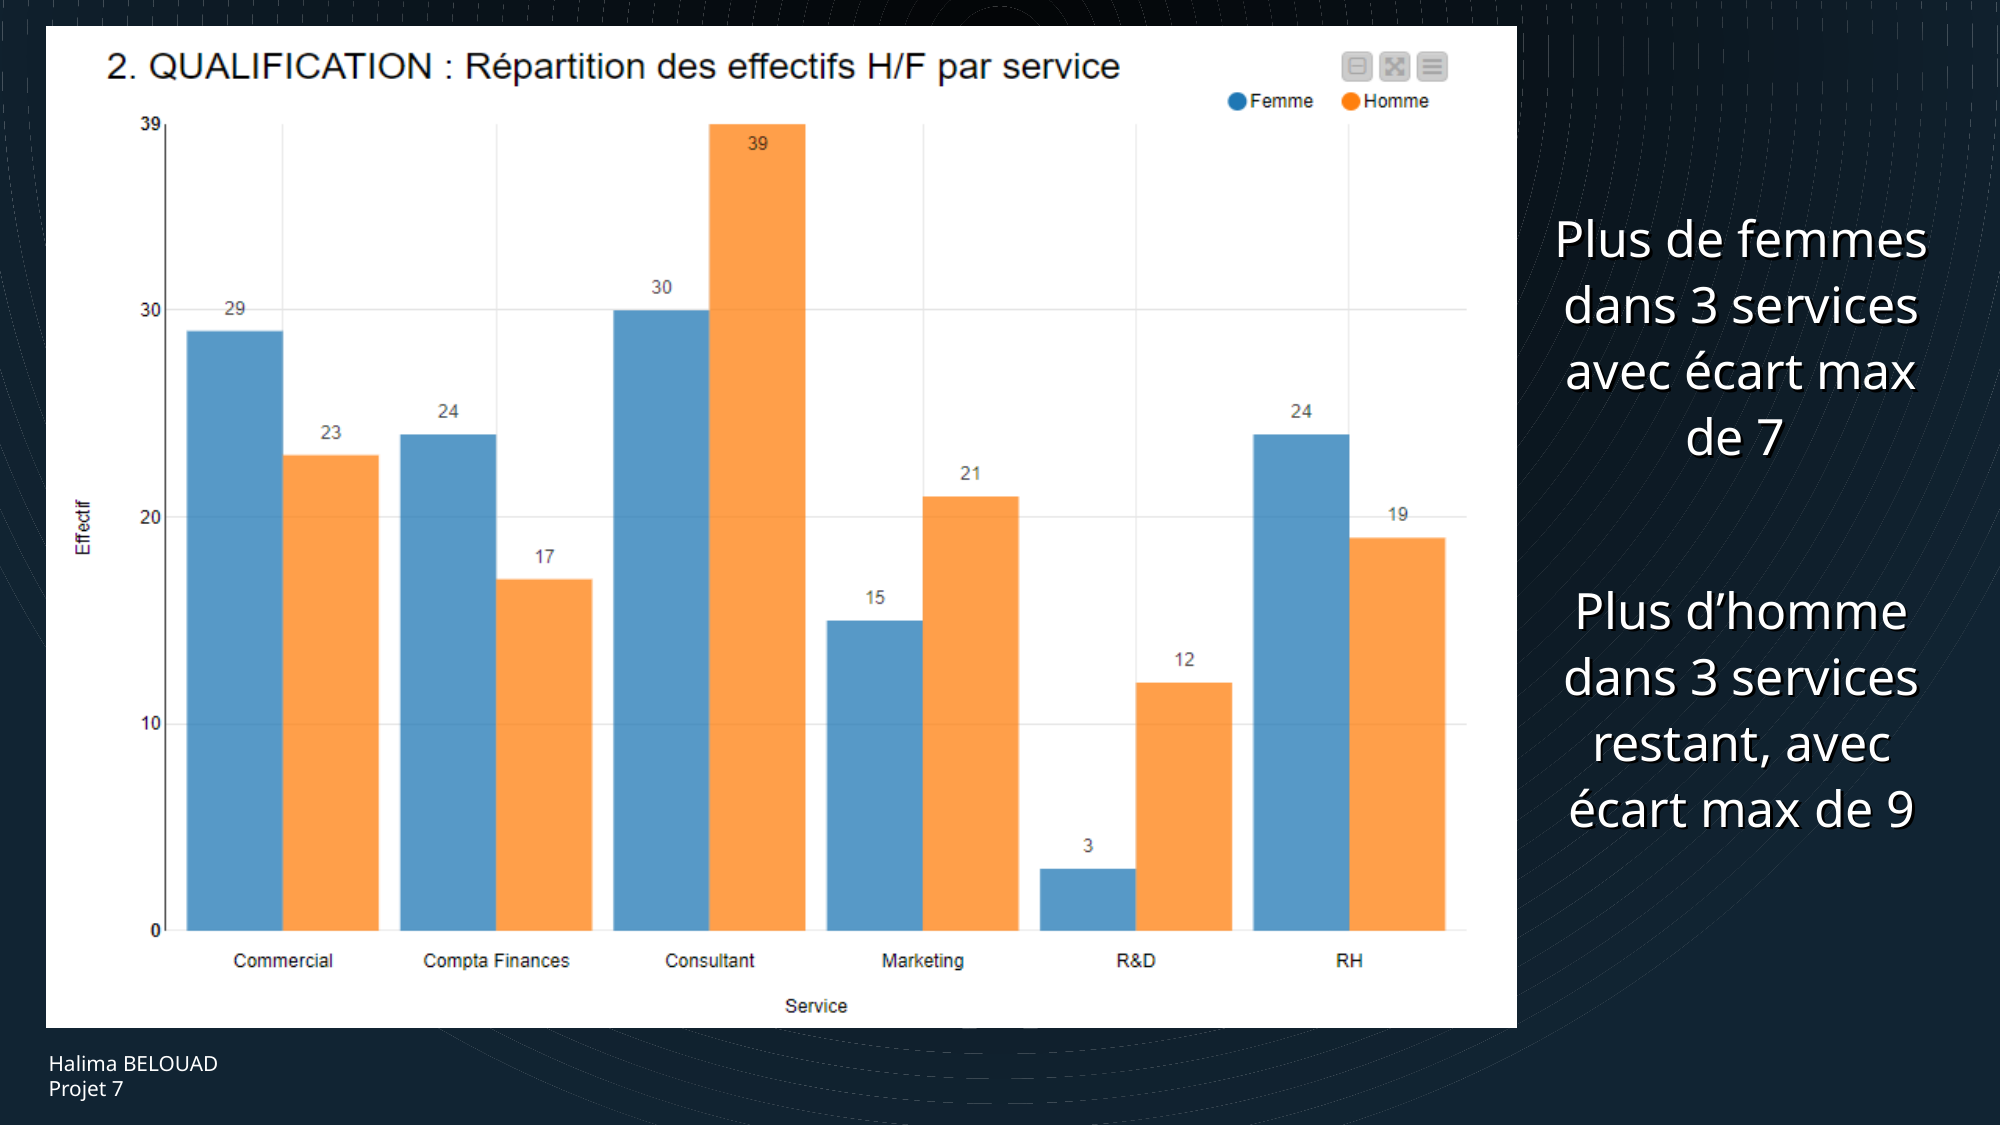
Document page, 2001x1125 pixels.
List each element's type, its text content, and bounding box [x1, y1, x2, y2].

text_box Halima BELOUAD Projet 7 [33, 1027, 1245, 1125]
text_box [0, 0, 2000, 1125]
picture [46, 26, 1517, 1028]
title [1517, 218, 1529, 306]
subtitle Plus de femmes dans 3 services avec écart max de 7 Plus d’homme dans 3 services restant, avec écart max de 9 [1529, 26, 1954, 907]
